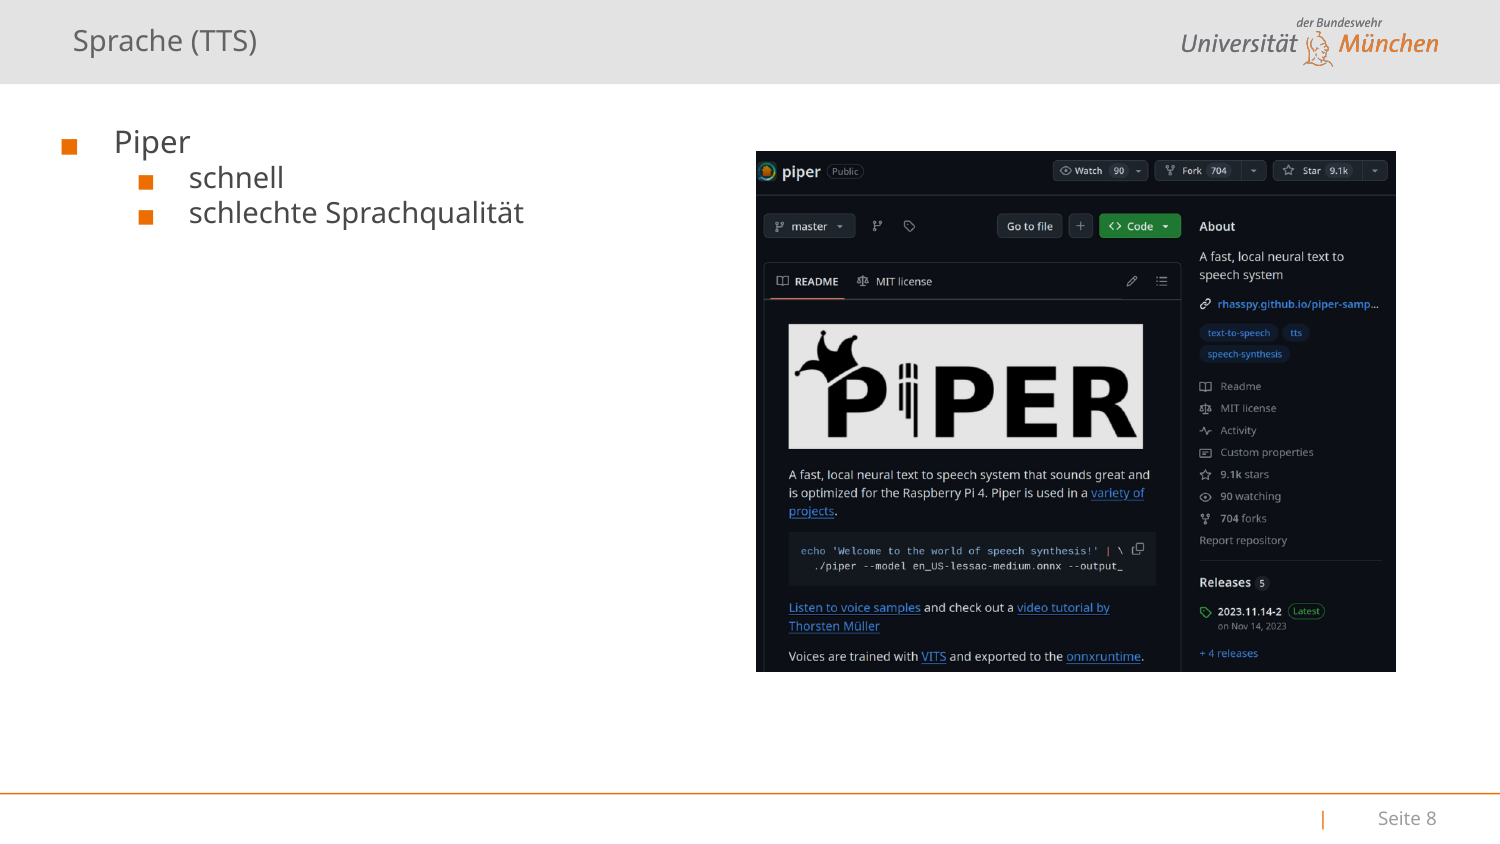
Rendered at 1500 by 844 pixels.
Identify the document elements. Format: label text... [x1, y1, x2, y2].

picture [1182, 17, 1438, 67]
title Sprache (TTS) [72, 26, 1092, 71]
list Piper schnell schlechte Sprachqualität [27, 116, 1401, 728]
